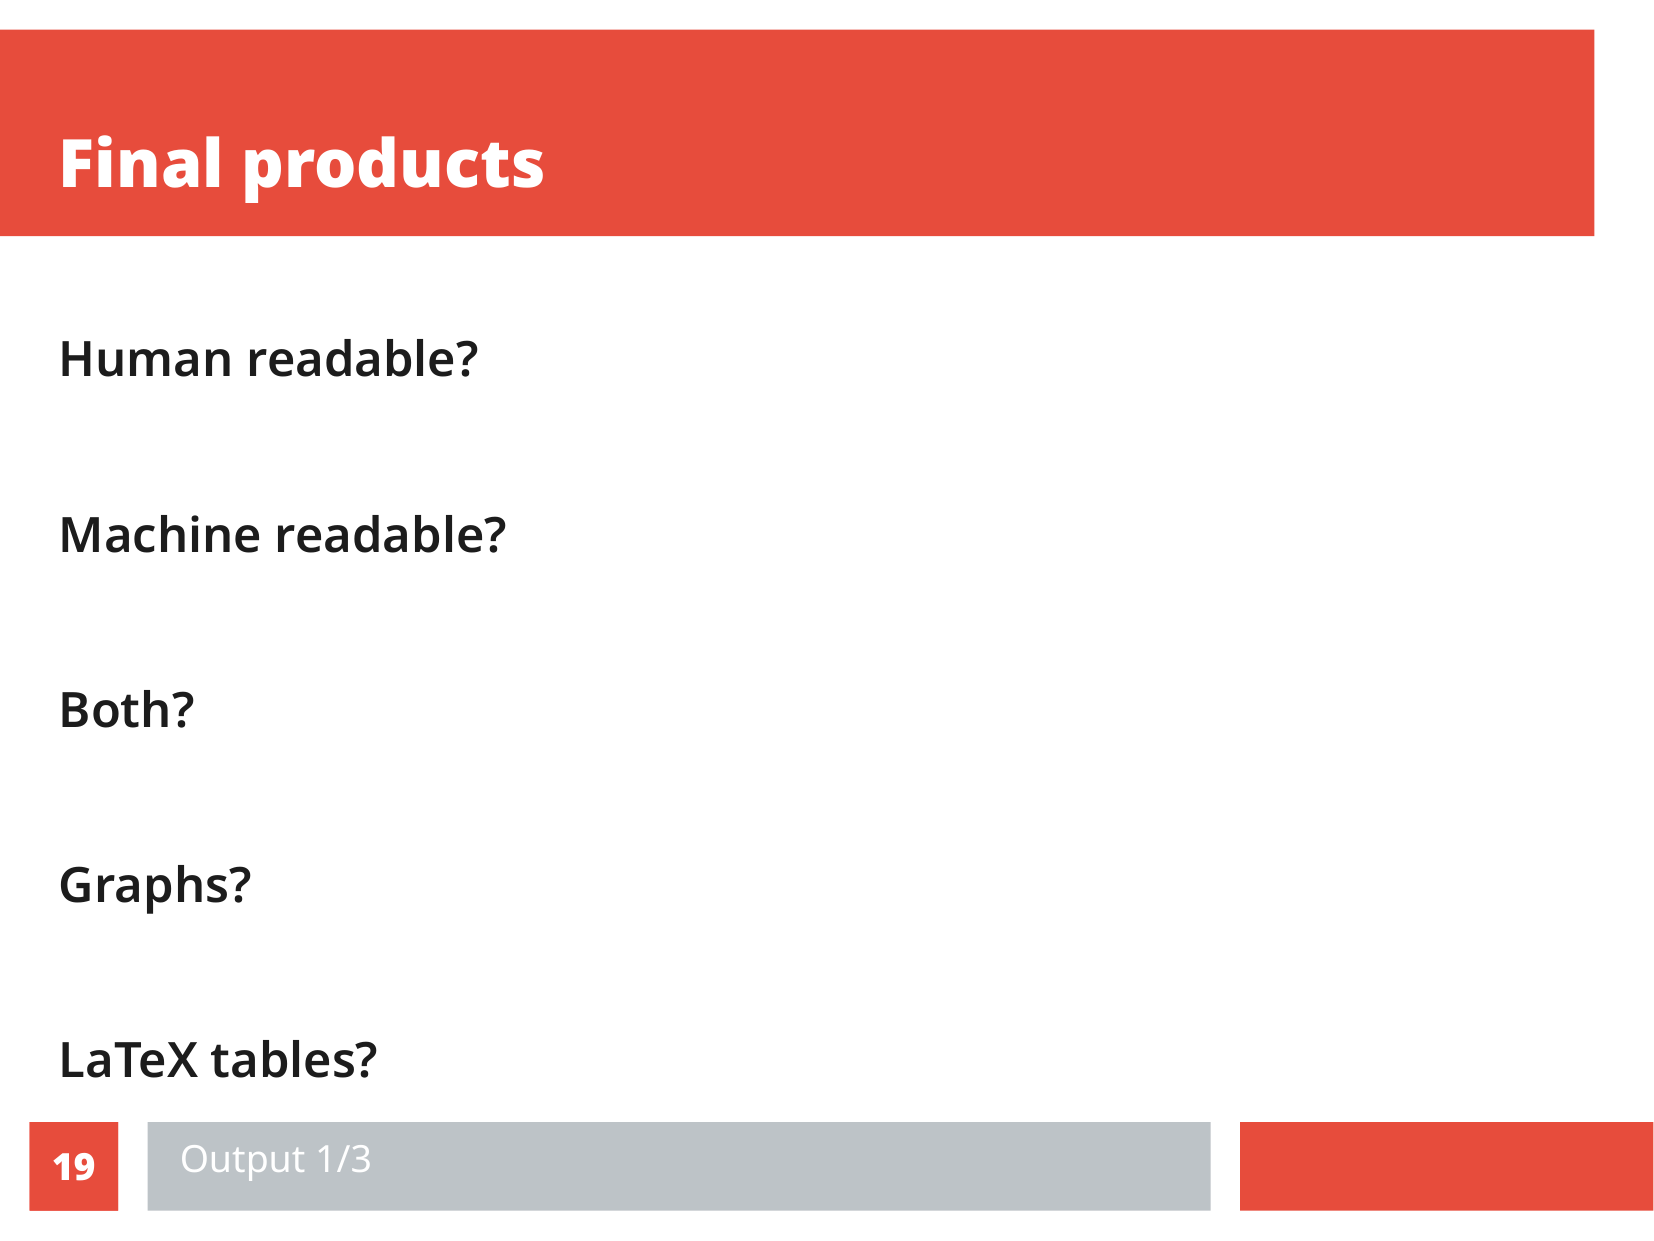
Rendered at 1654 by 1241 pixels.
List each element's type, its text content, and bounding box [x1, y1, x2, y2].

text_box Output 1/3 [165, 1125, 736, 1184]
list Human readable? Machine readable? Both? Graphs? LaTeX tables? [59, 324, 1565, 1093]
title Final products [59, 59, 1595, 207]
